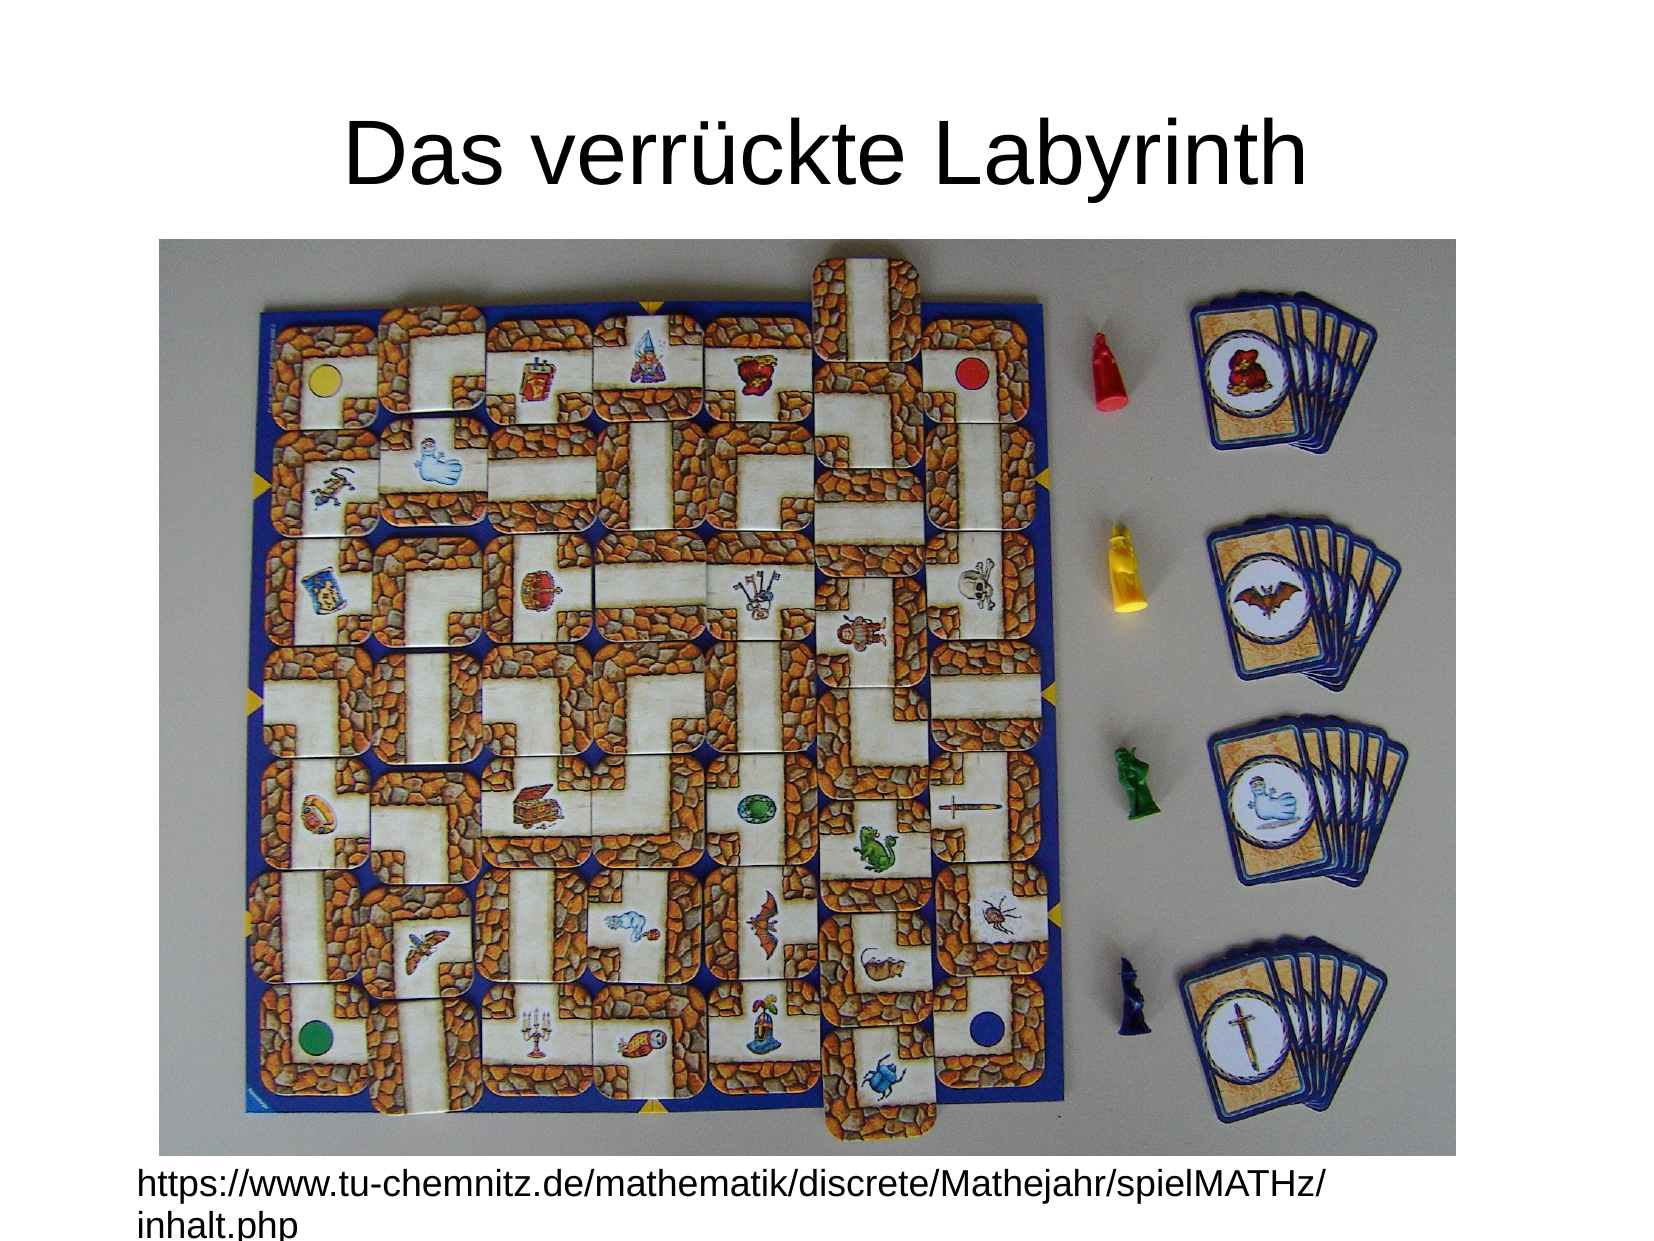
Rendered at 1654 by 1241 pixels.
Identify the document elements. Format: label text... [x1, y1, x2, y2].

text_box https://www.tu-chemnitz.de/mathematik/discrete/Mathejahr/spielMATHz/inhalt.php [121, 1155, 1501, 1212]
title Das verrückte Labyrinth [82, 49, 1571, 257]
picture [159, 239, 1456, 1155]
